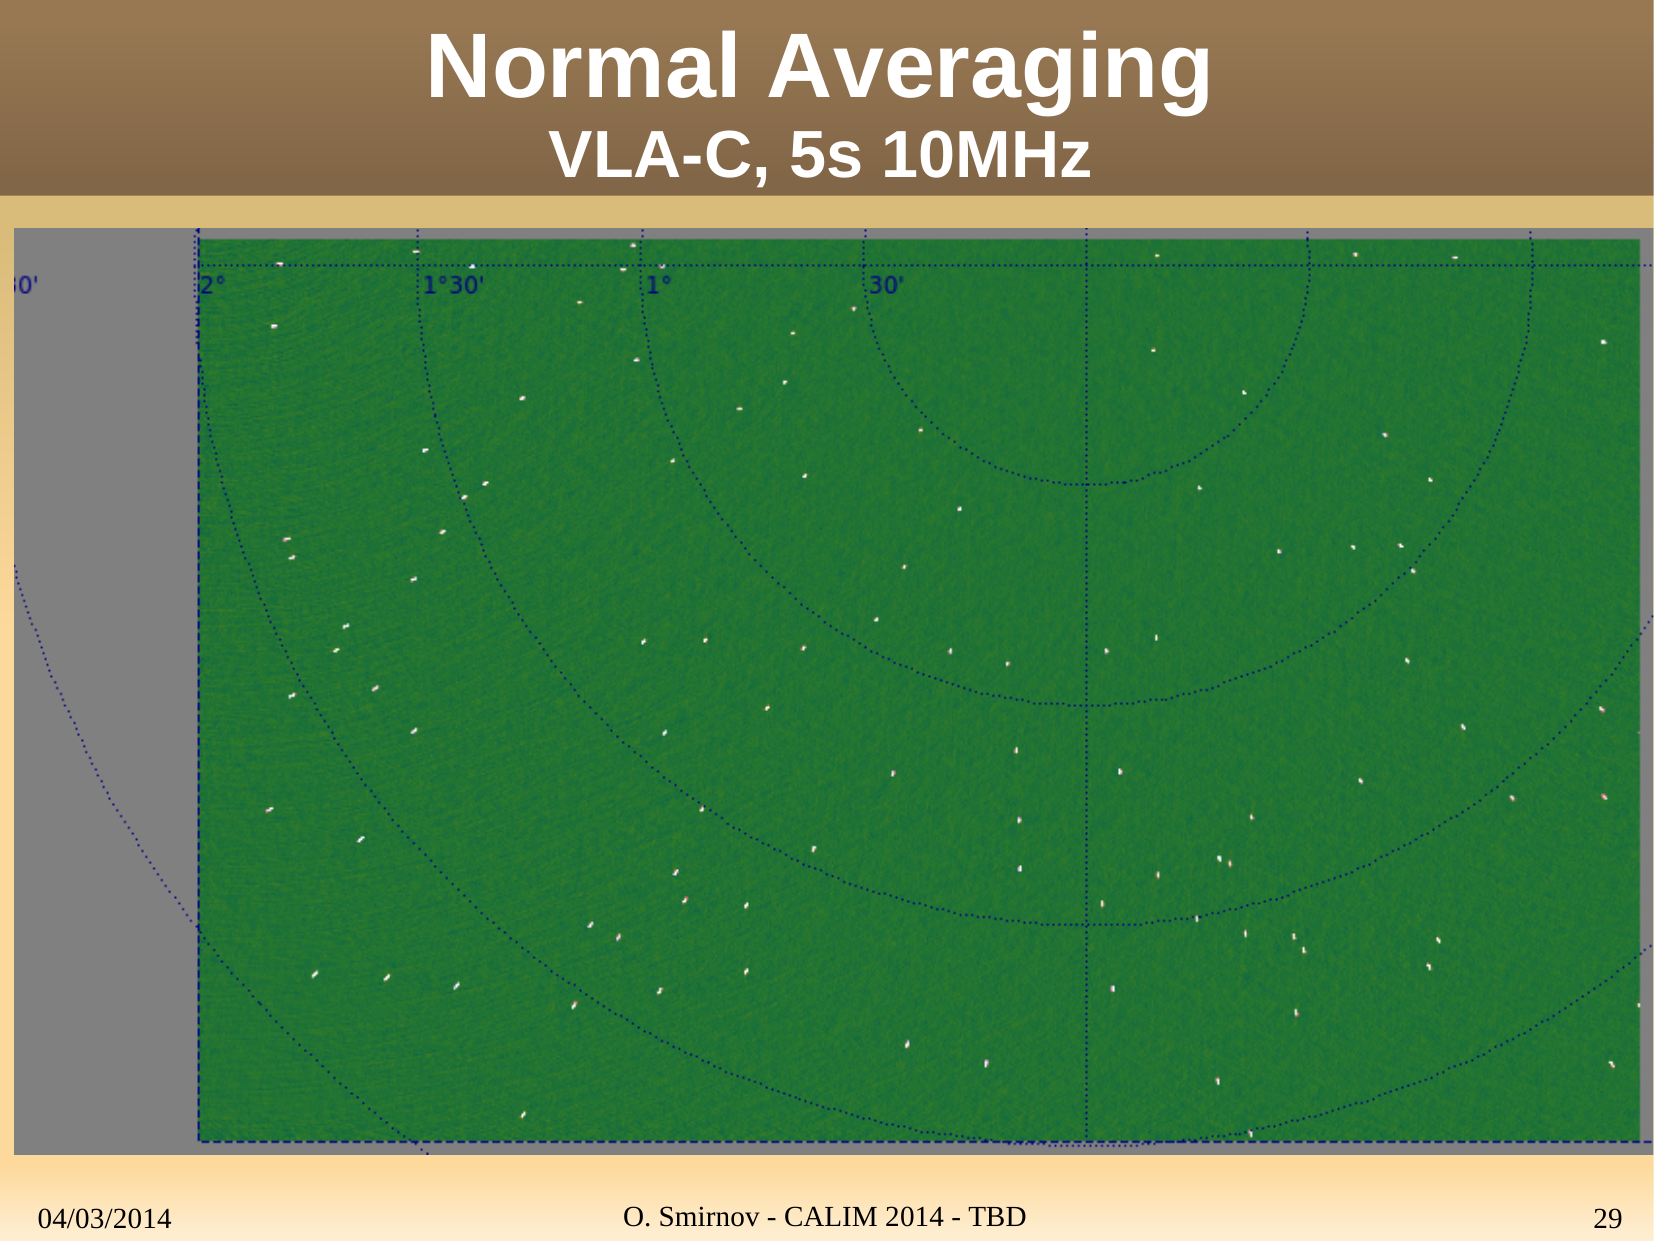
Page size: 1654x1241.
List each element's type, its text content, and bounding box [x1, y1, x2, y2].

picture [0, 0, 1654, 1241]
title Normal Averaging VLA-C, 5s 10MHz [76, 0, 1565, 208]
